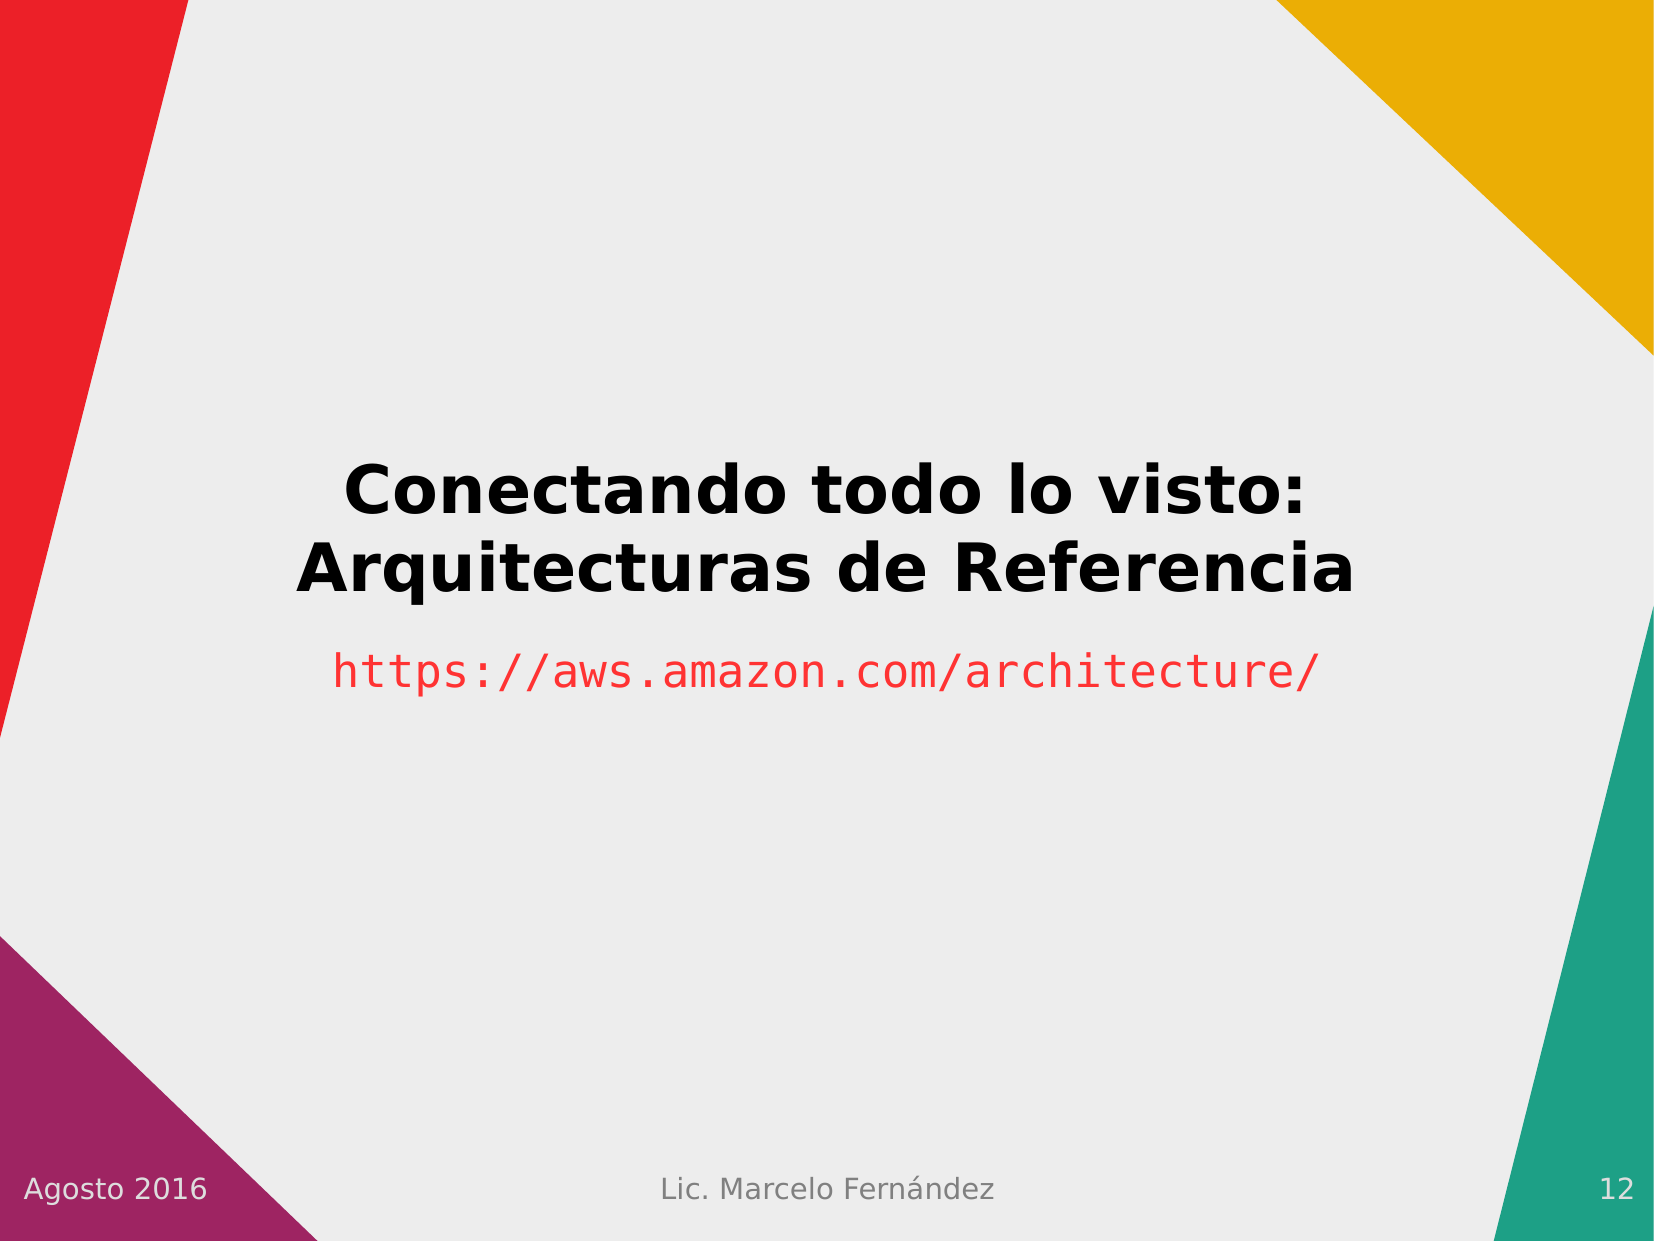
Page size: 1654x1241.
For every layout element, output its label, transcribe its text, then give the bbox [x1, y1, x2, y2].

text_box https://aws.amazon.com/architecture/ [265, 637, 1388, 706]
subtitle Conectando todo lo visto: Arquitecturas de Referencia [114, 73, 1539, 986]
